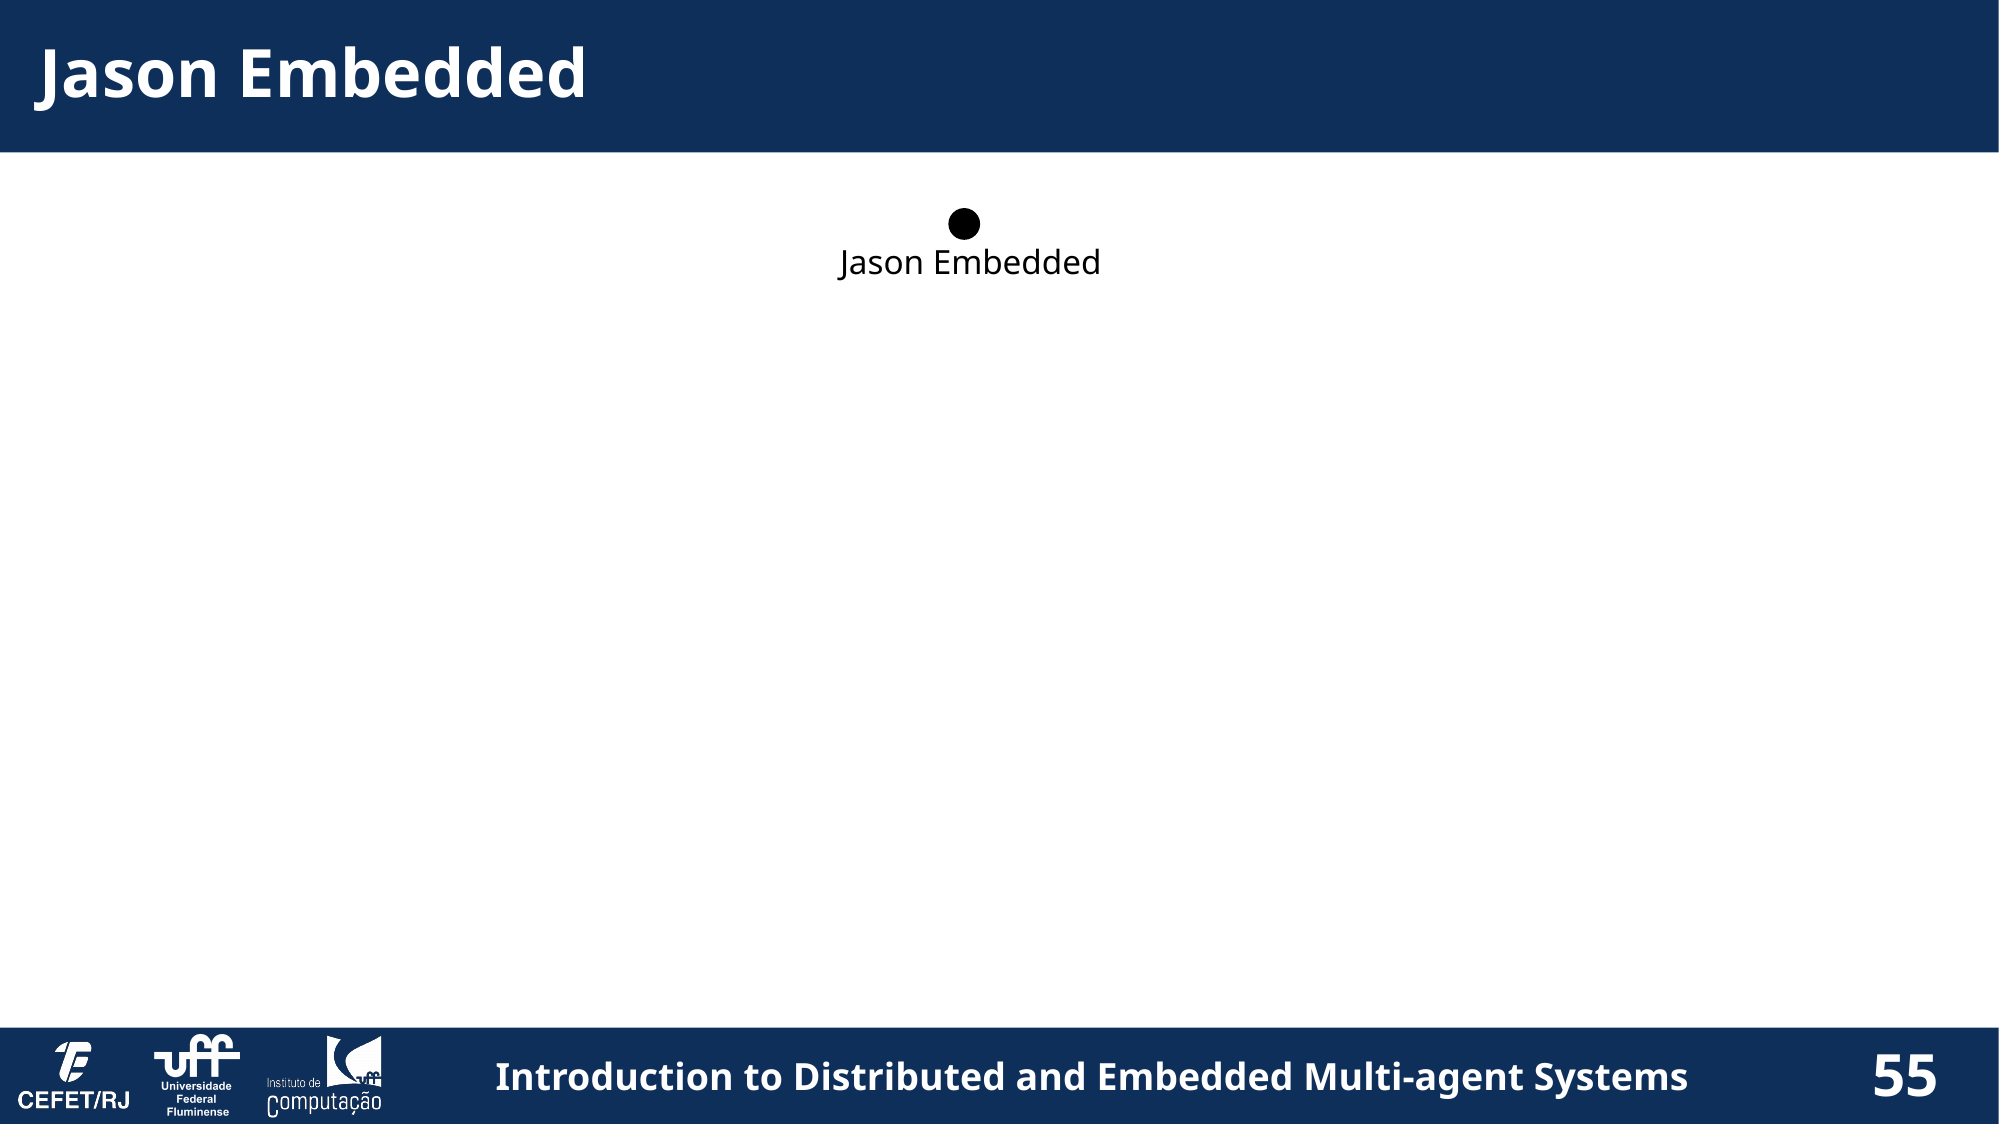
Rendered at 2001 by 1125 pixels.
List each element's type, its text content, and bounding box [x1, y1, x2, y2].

picture [265, 1033, 383, 1118]
text_box Jason Embedded [825, 233, 1117, 289]
text_box Jason Embedded [25, 23, 1999, 119]
picture [18, 1021, 129, 1125]
picture [153, 1033, 241, 1121]
text_box [948, 208, 981, 233]
